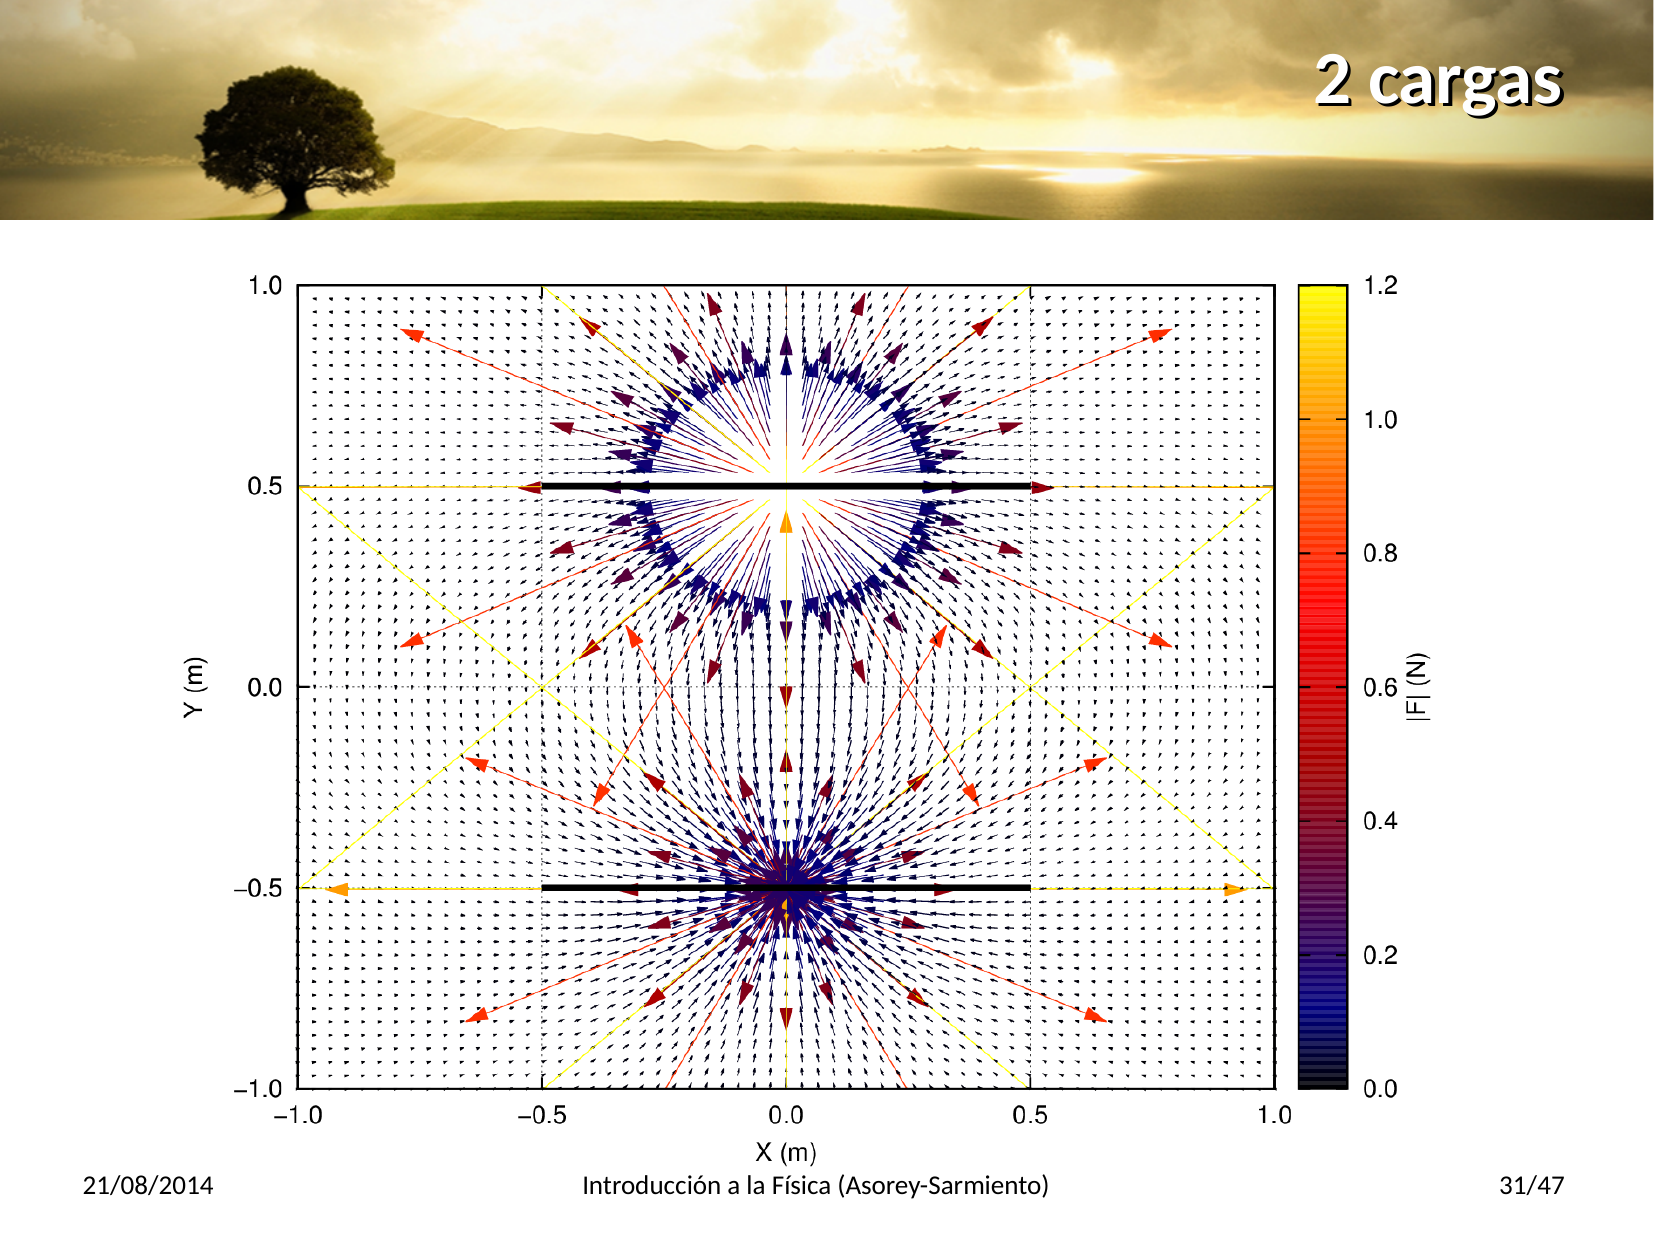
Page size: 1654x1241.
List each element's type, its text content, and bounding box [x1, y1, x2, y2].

picture [0, 0, 1654, 220]
picture [173, 254, 1481, 1171]
title 2 cargas [75, 19, 1564, 151]
